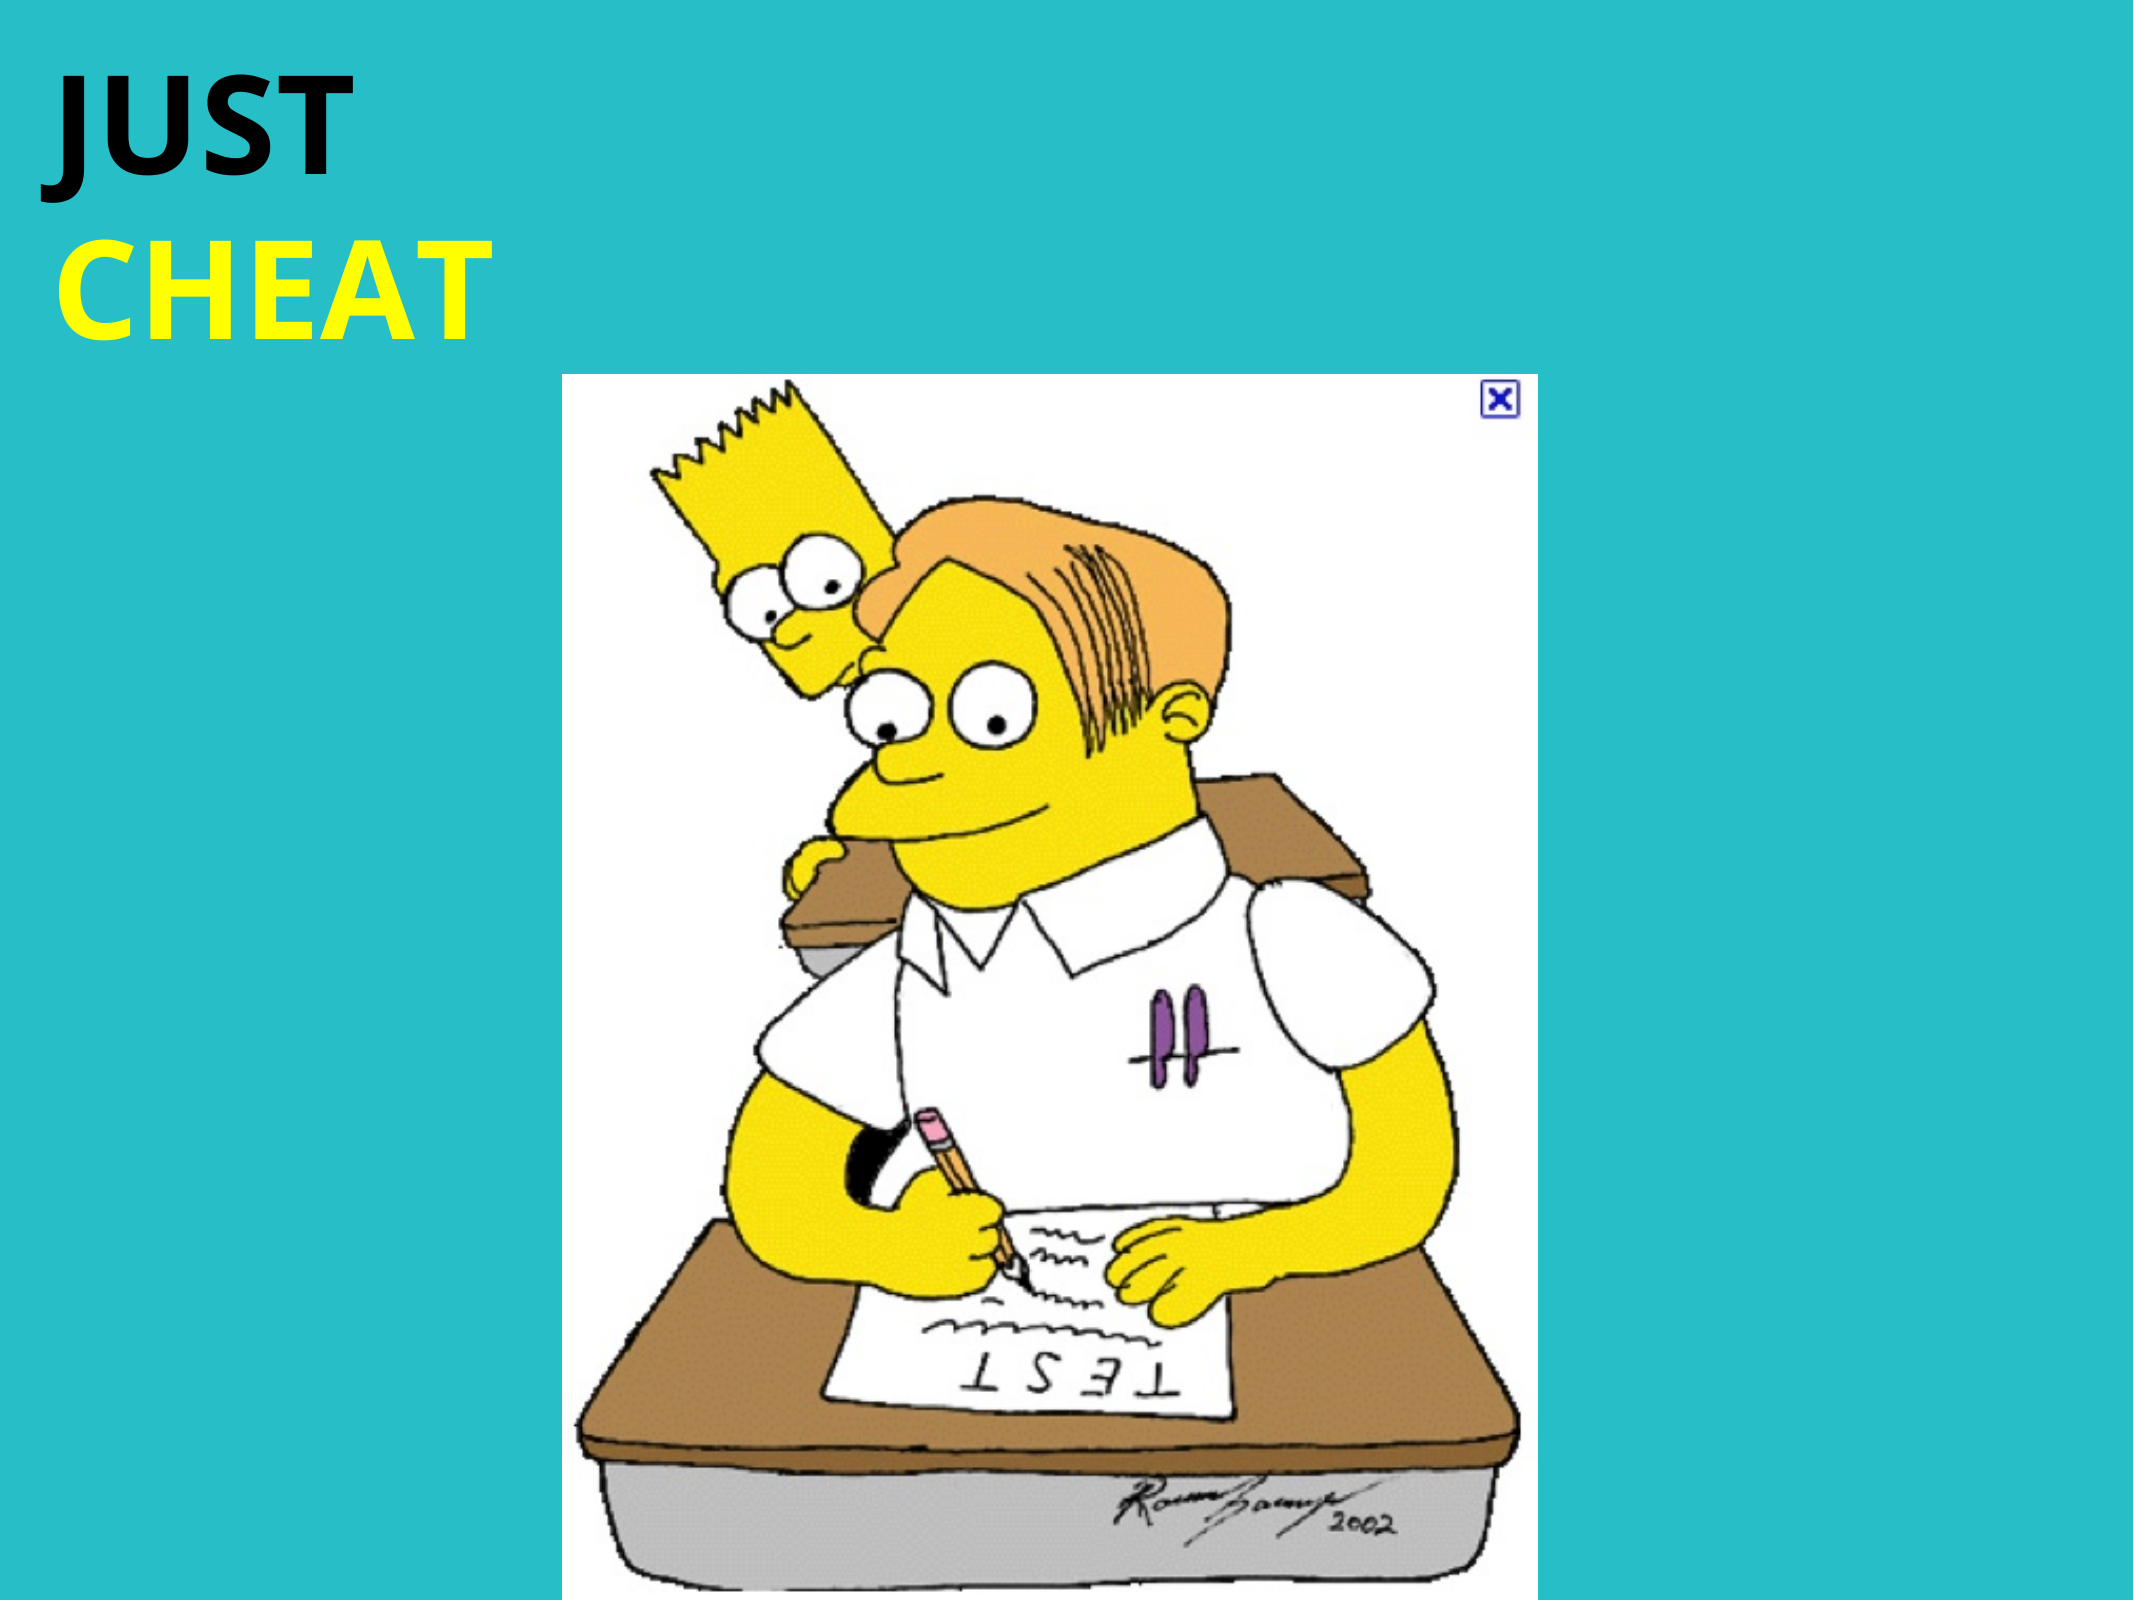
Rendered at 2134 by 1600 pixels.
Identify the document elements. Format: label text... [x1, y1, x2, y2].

text_box JUST CHEAT [41, 37, 2134, 483]
picture [562, 374, 1538, 1600]
